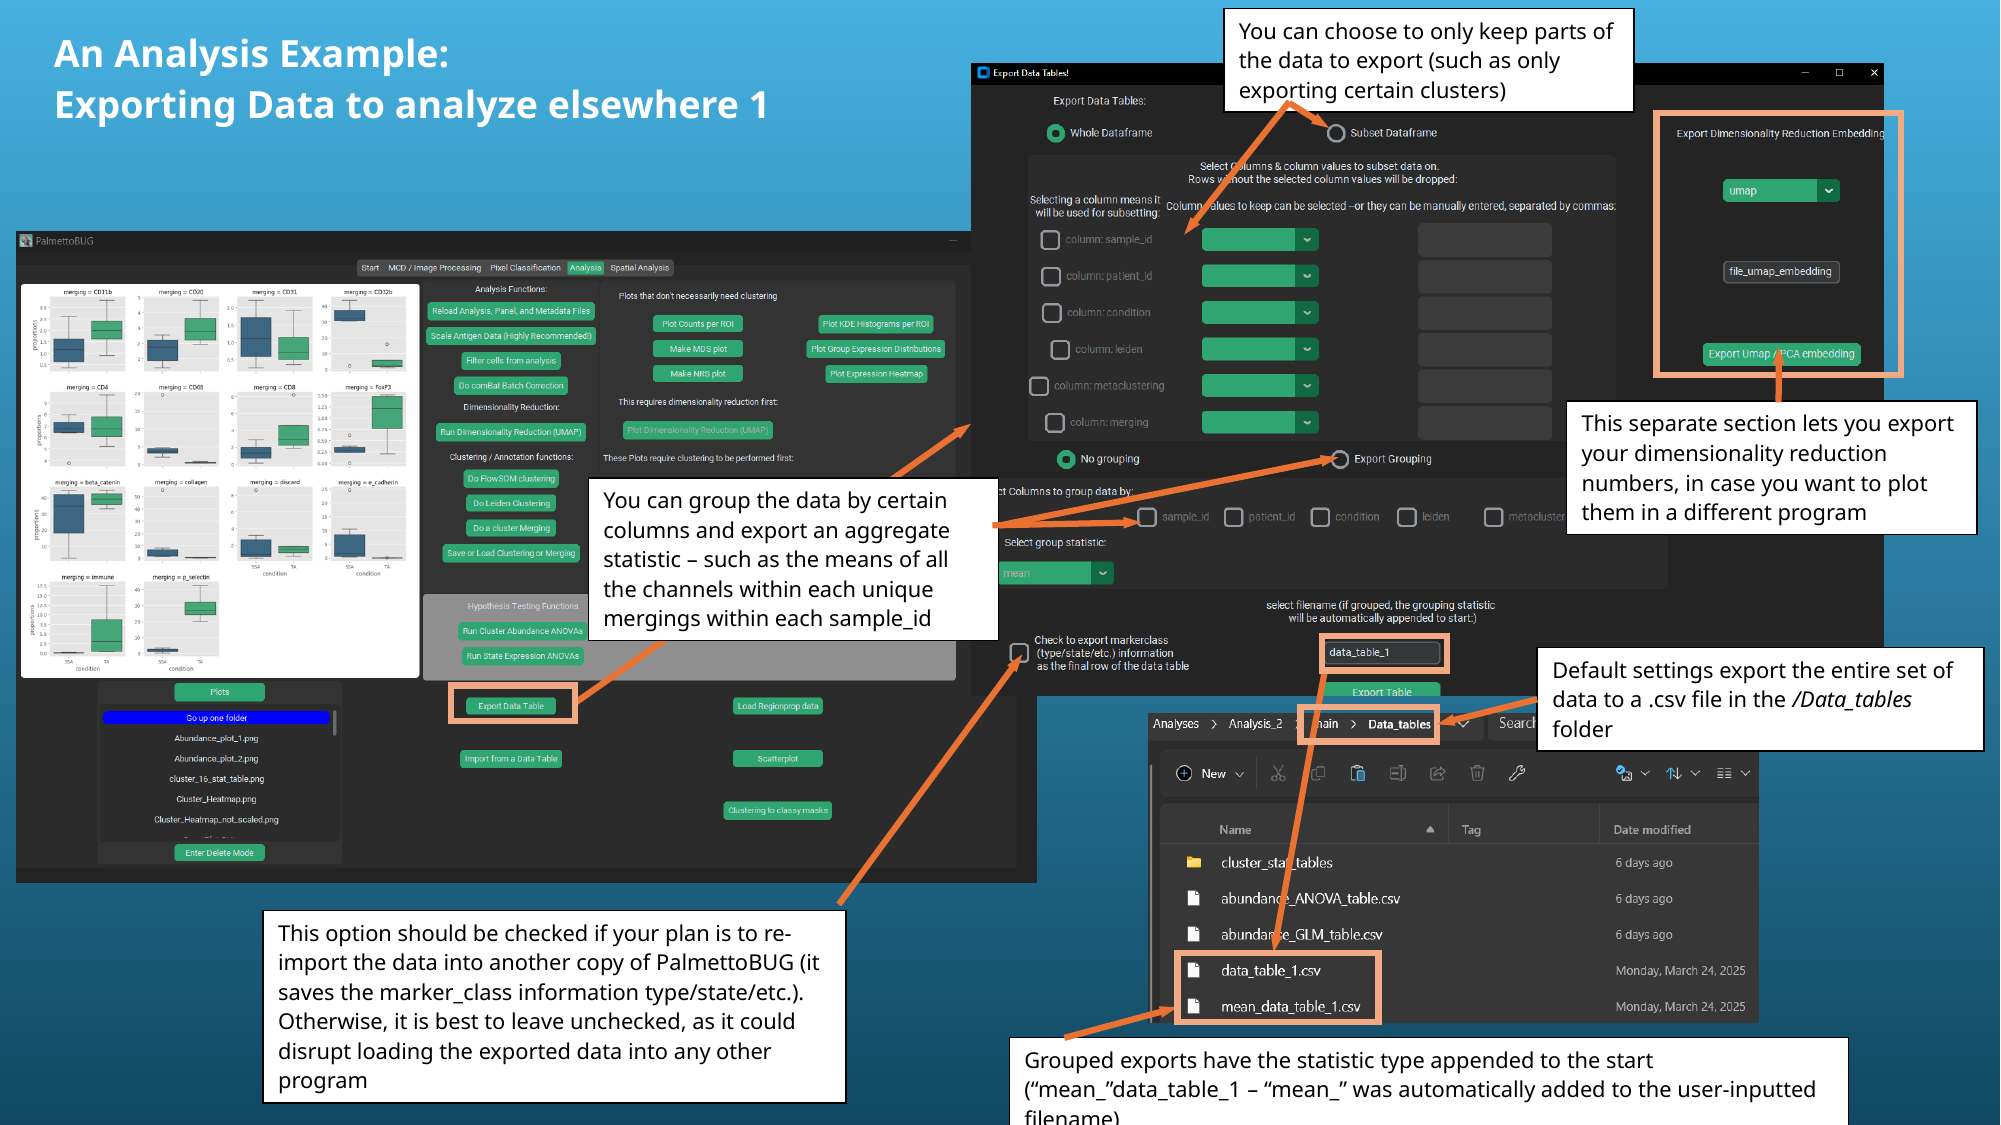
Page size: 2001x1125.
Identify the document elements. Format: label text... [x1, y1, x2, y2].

picture [1325, 639, 1444, 667]
picture [1148, 1011, 1174, 1023]
text_box This separate section lets you export your dimensionality reduction numbers, in case you want to plot them in a different program [1566, 401, 1977, 525]
text_box An Analysis Example: Exporting Data to analyze elsewhere 1 [39, 20, 864, 127]
text_box You can group the data by certain columns and export an aggregate statistic – such as the means of all the channels within each unique mergings within each sample_id [588, 477, 999, 626]
text_box Grouped exports have the statistic type appended to the start (“mean_”data_table_1 – “mean_” was automatically added to the user-inputted filename) [1009, 1037, 1849, 1107]
picture [1316, 713, 1434, 738]
text_box You can choose to only keep parts of the data to export (such as only exporting certain clusters) [1224, 8, 1635, 104]
picture [1782, 378, 1884, 400]
text_box This option should be checked if your plan is to re-import the data into another copy of PalmettoBUG (it saves the marker_class information type/state/etc.). Otherwise, it is best to leave unchecked, as it could disrupt loading the exported data into any other program [263, 910, 846, 1061]
picture [1276, 713, 1759, 1023]
picture [1660, 116, 1884, 372]
picture [16, 63, 1884, 883]
picture [1440, 713, 1465, 721]
picture [1148, 713, 1307, 1011]
text_box Default settings export the entire set of data to a .csv file in the /Data_tables folder [1537, 647, 1984, 717]
picture [1304, 713, 1313, 738]
picture [1181, 956, 1375, 1019]
